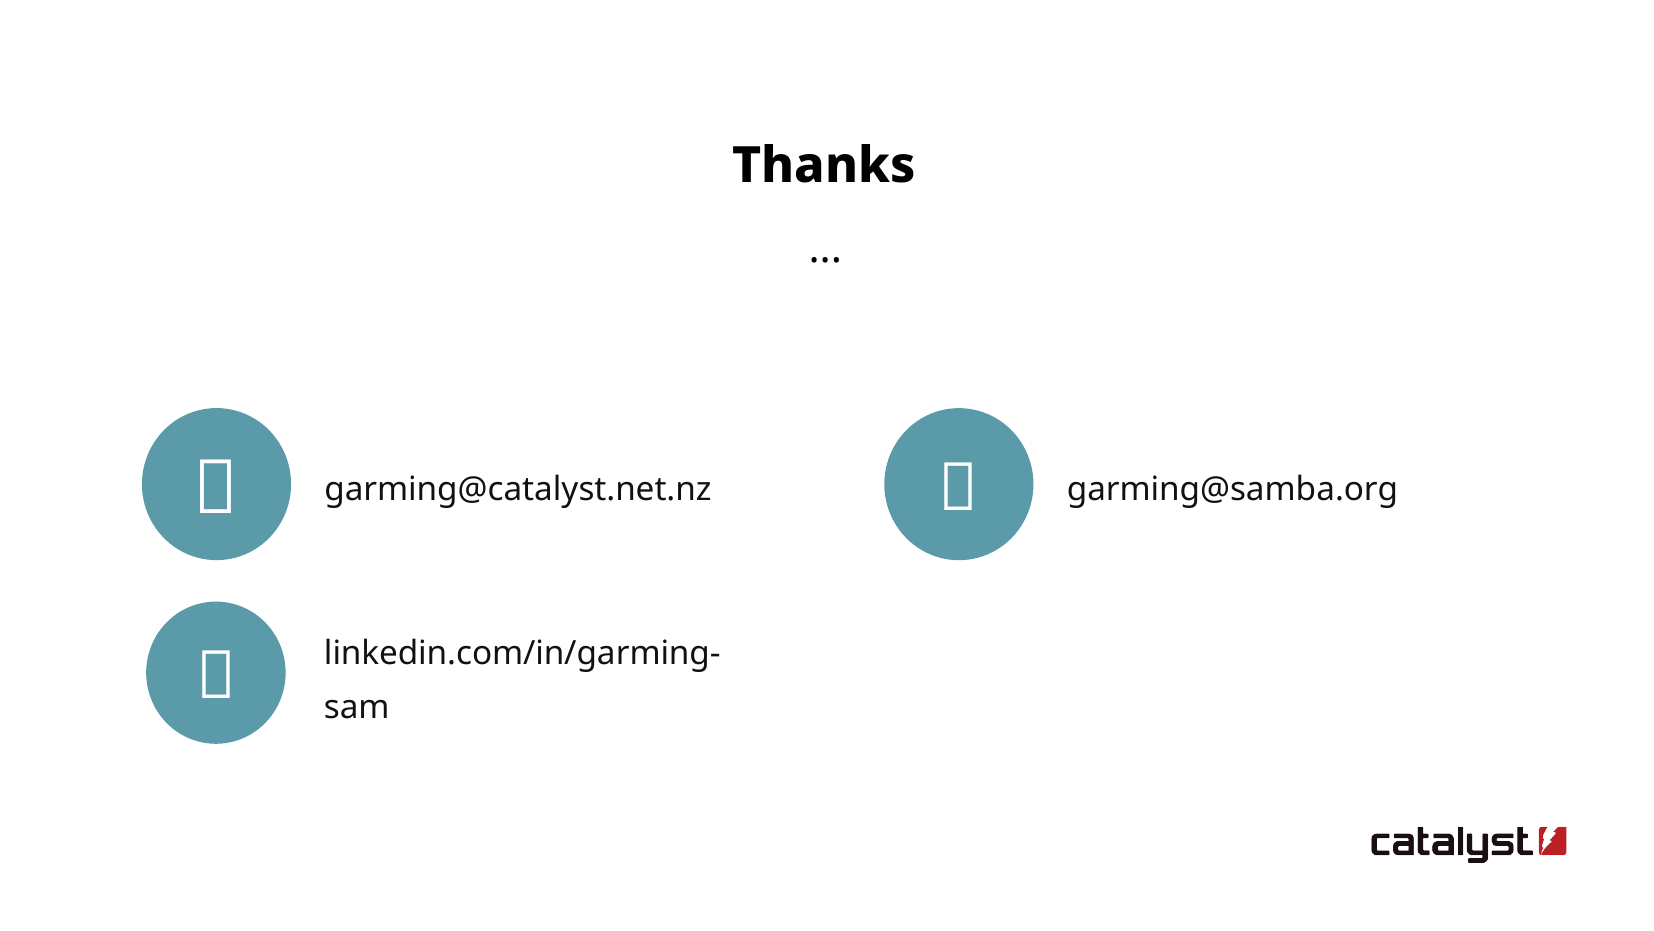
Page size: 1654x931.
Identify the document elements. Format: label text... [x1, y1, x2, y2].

text_box  [146, 600, 287, 744]
text_box linkedin.com/in/garming-sam [323, 602, 755, 747]
picture [1369, 824, 1568, 864]
text_box garming@catalyst.net.nz [324, 410, 755, 556]
text_box  [884, 408, 1034, 561]
text_box garming@samba.org [1066, 410, 1498, 556]
text_box  [141, 408, 292, 561]
list ... [82, 217, 1569, 358]
title Thanks [82, 88, 1566, 198]
